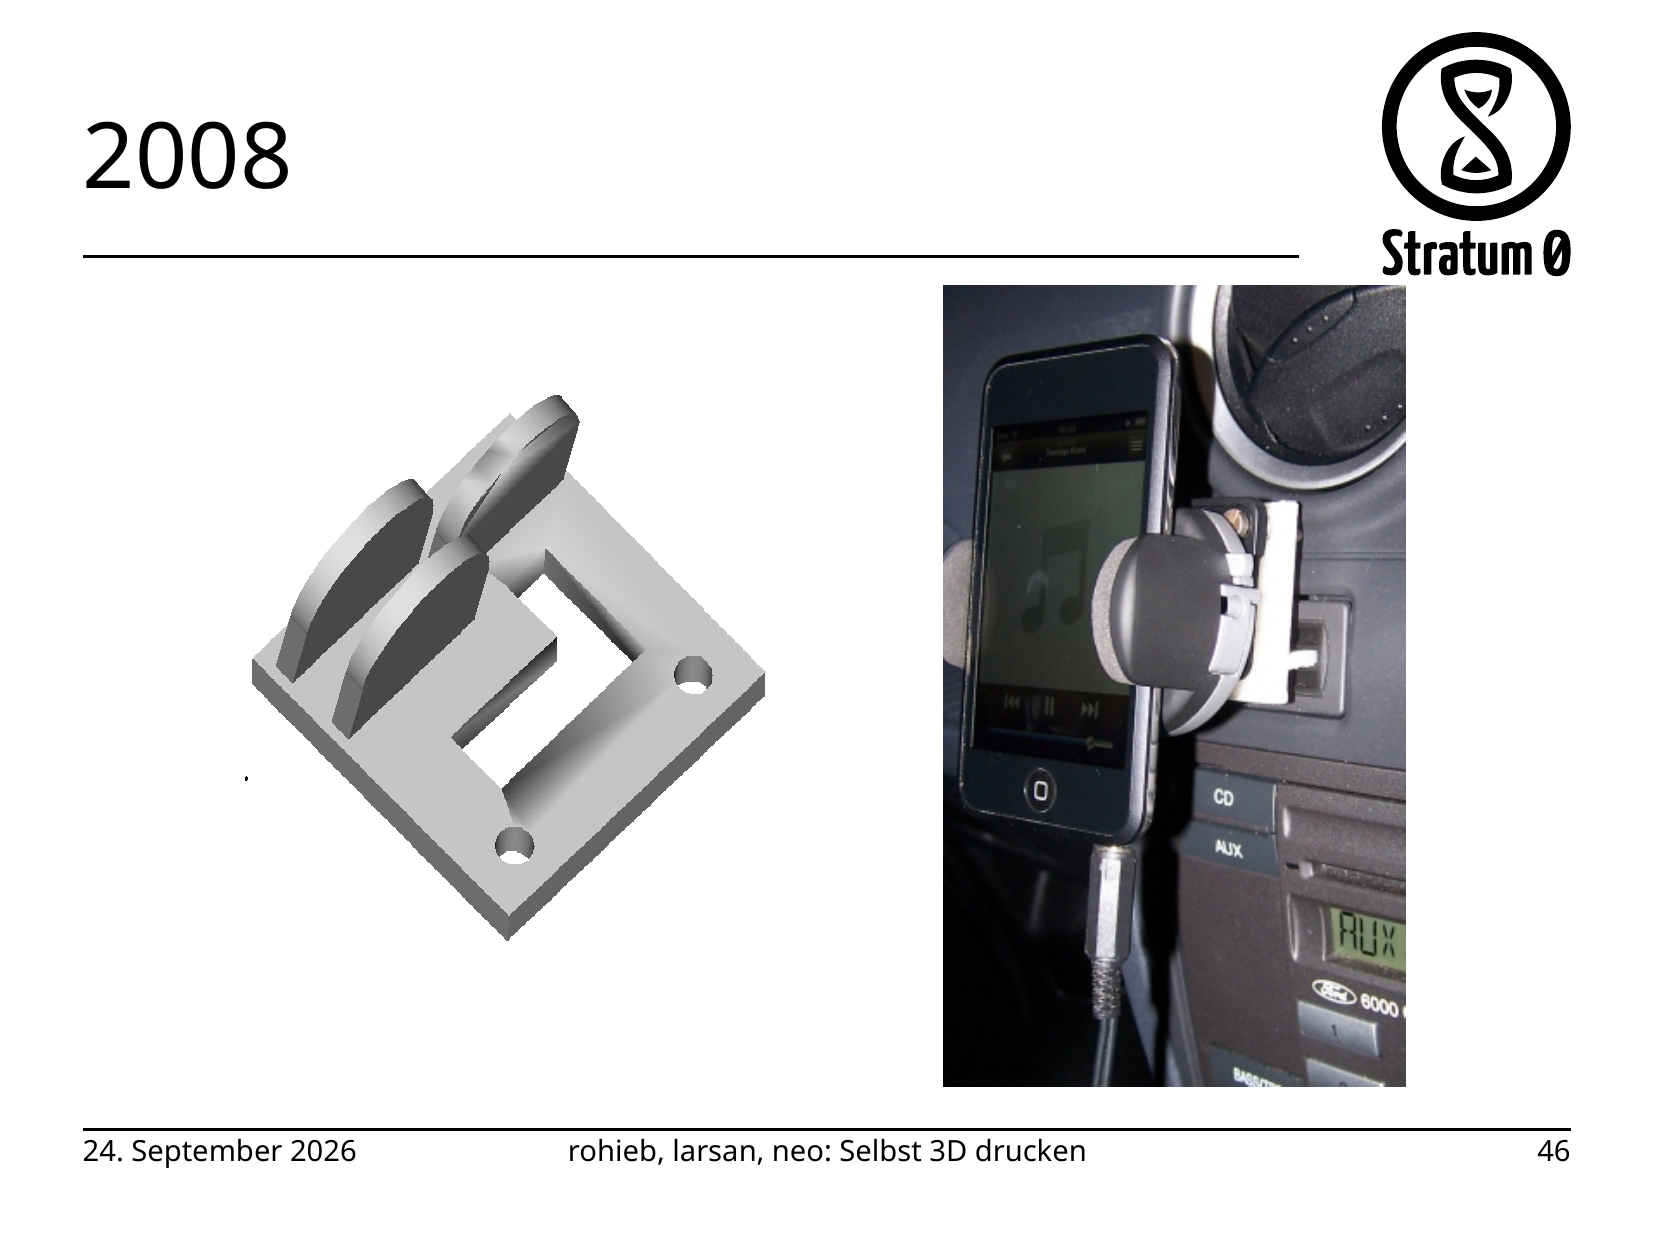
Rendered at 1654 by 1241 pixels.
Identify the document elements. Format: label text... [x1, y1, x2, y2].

picture [219, 344, 800, 978]
title 2008 [82, 49, 1300, 257]
picture [943, 285, 1406, 1087]
